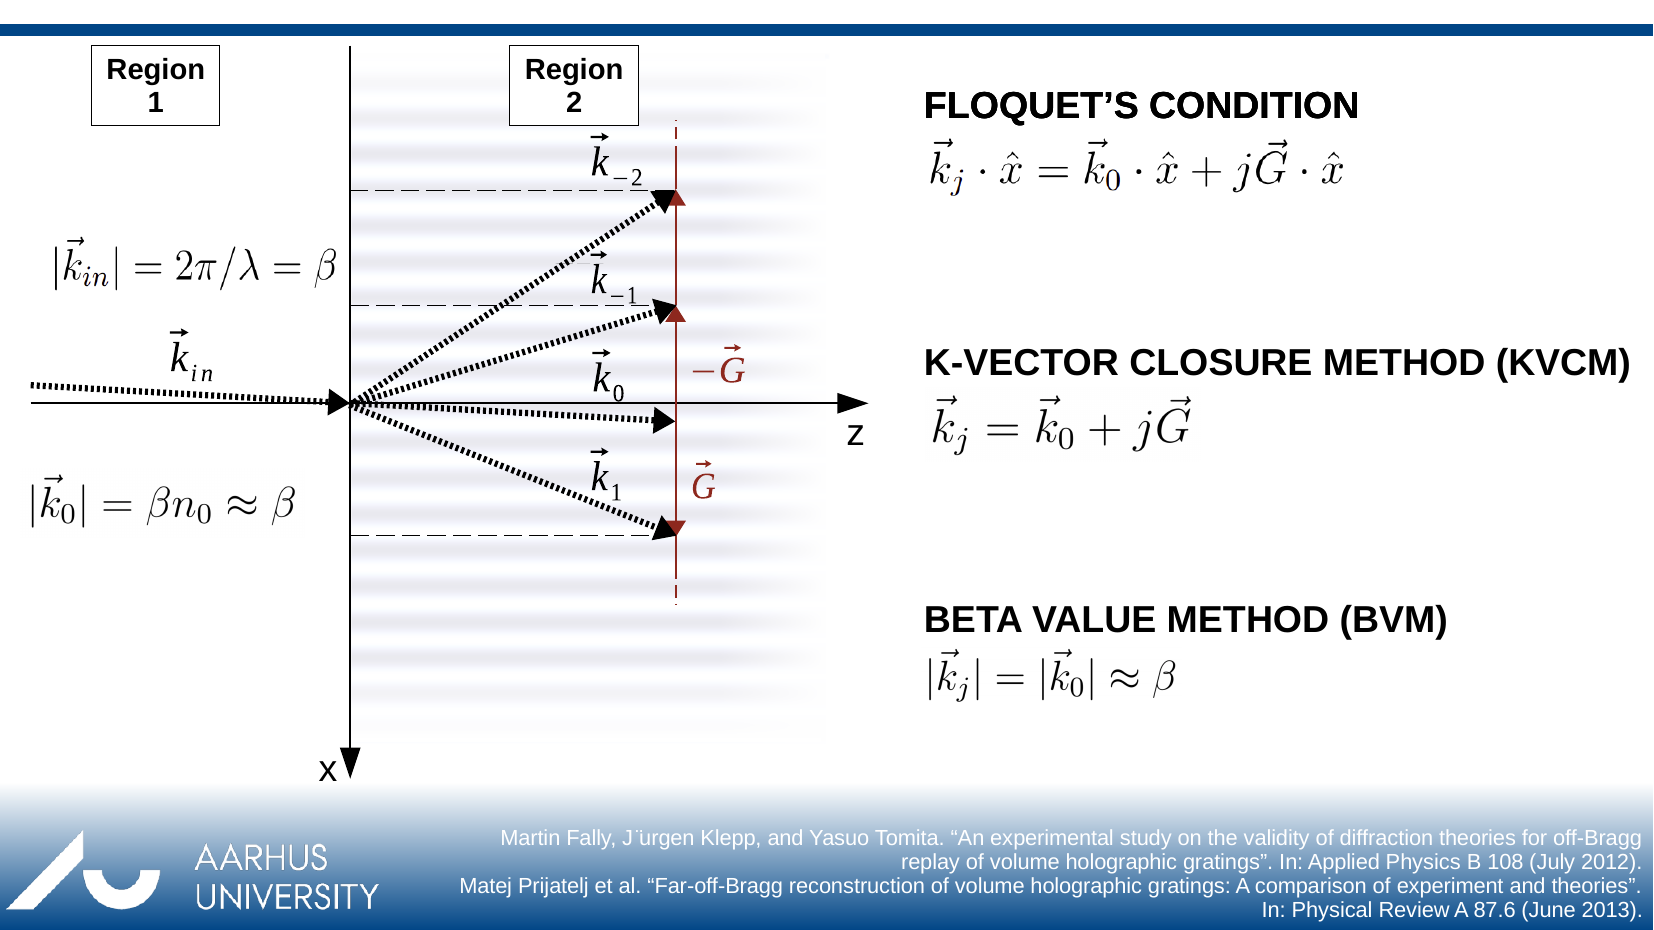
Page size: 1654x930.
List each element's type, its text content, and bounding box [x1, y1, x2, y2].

text_box BETA VALUE METHOD (BVM) [909, 590, 1533, 648]
text_box [169, 328, 189, 337]
picture [5, 829, 414, 917]
picture [20, 468, 305, 538]
text_box K-VECTOR CLOSURE METHOD (KVCM) [909, 333, 1647, 391]
text_box [171, 341, 189, 372]
text_box [351, 404, 831, 761]
picture [919, 134, 1355, 204]
text_box [348, 43, 832, 402]
picture [921, 648, 1182, 707]
text_box Martin Fally, J ̈urgen Klepp, and Yasuo Tomita. “An experimental study on the validity of diffraction theories for off-Bragg replay of volume holographic gratings”. In: Applied Physics B 108 (July 2012). Matej Prijatelj et al. “Far-off-Bragg reconstruction of volume holographic gratings: A comparison of experiment and theories”. In: Physical Review A 87.6 (June 2013). [443, 817, 1653, 930]
text_box [201, 369, 213, 382]
text_box FLOQUET’S CONDITION [909, 77, 1477, 134]
text_box Region 2 [509, 45, 639, 126]
text_box Region 1 [91, 45, 220, 126]
text_box z [831, 404, 881, 461]
picture [925, 387, 1201, 462]
text_box [191, 369, 196, 382]
text_box x [303, 739, 353, 797]
picture [26, 229, 344, 301]
